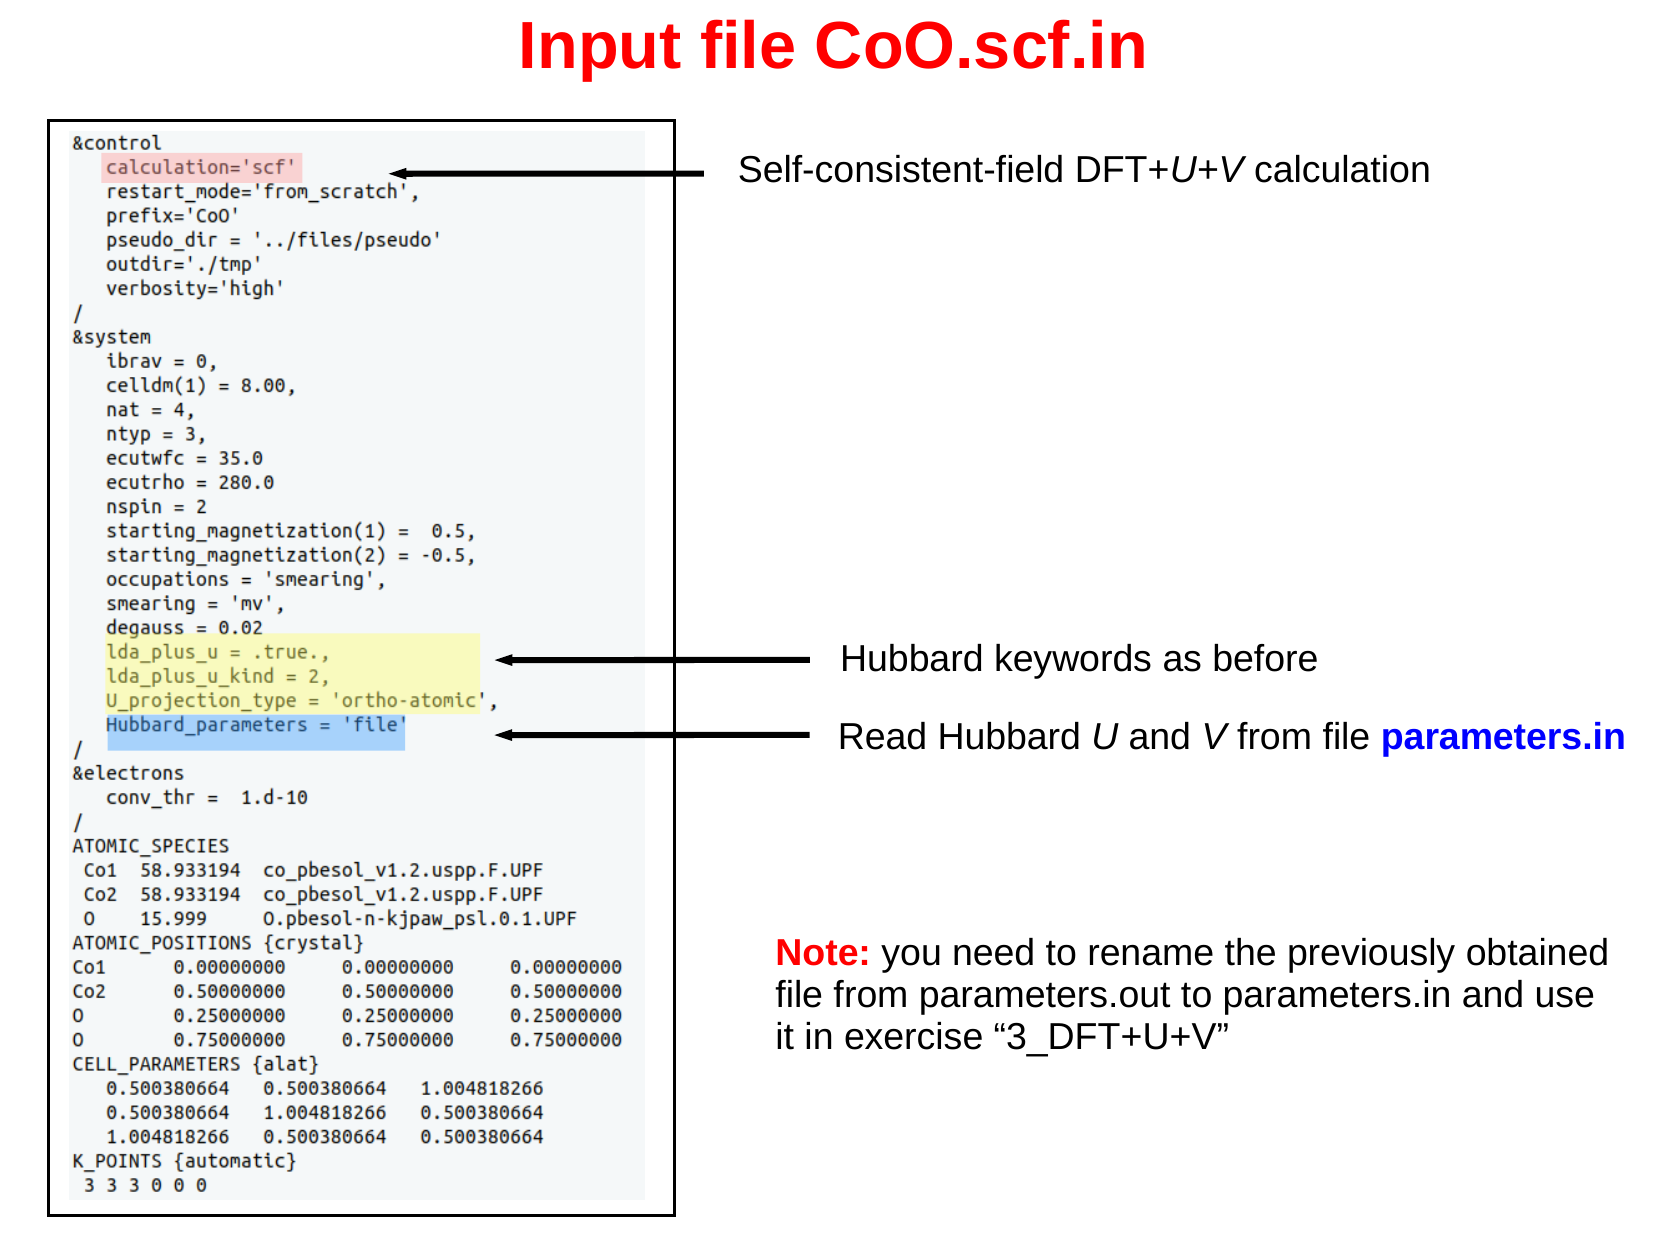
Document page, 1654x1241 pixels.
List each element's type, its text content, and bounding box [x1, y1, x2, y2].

title Input file CoO.scf.in [89, 0, 1578, 88]
text_box Read Hubbard U and V from file parameters.in [823, 708, 1643, 766]
text_box Hubbard keywords as before [825, 630, 1335, 687]
picture [69, 131, 646, 1201]
text_box Self-consistent-field DFT+U+V calculation [723, 140, 1447, 198]
text_box [105, 633, 481, 751]
text_box Note: you need to rename the previously obtained file from parameters.out to parameters.in and use it in exercise “3_DFT+U+V” [760, 924, 1627, 1066]
text_box [101, 152, 303, 183]
